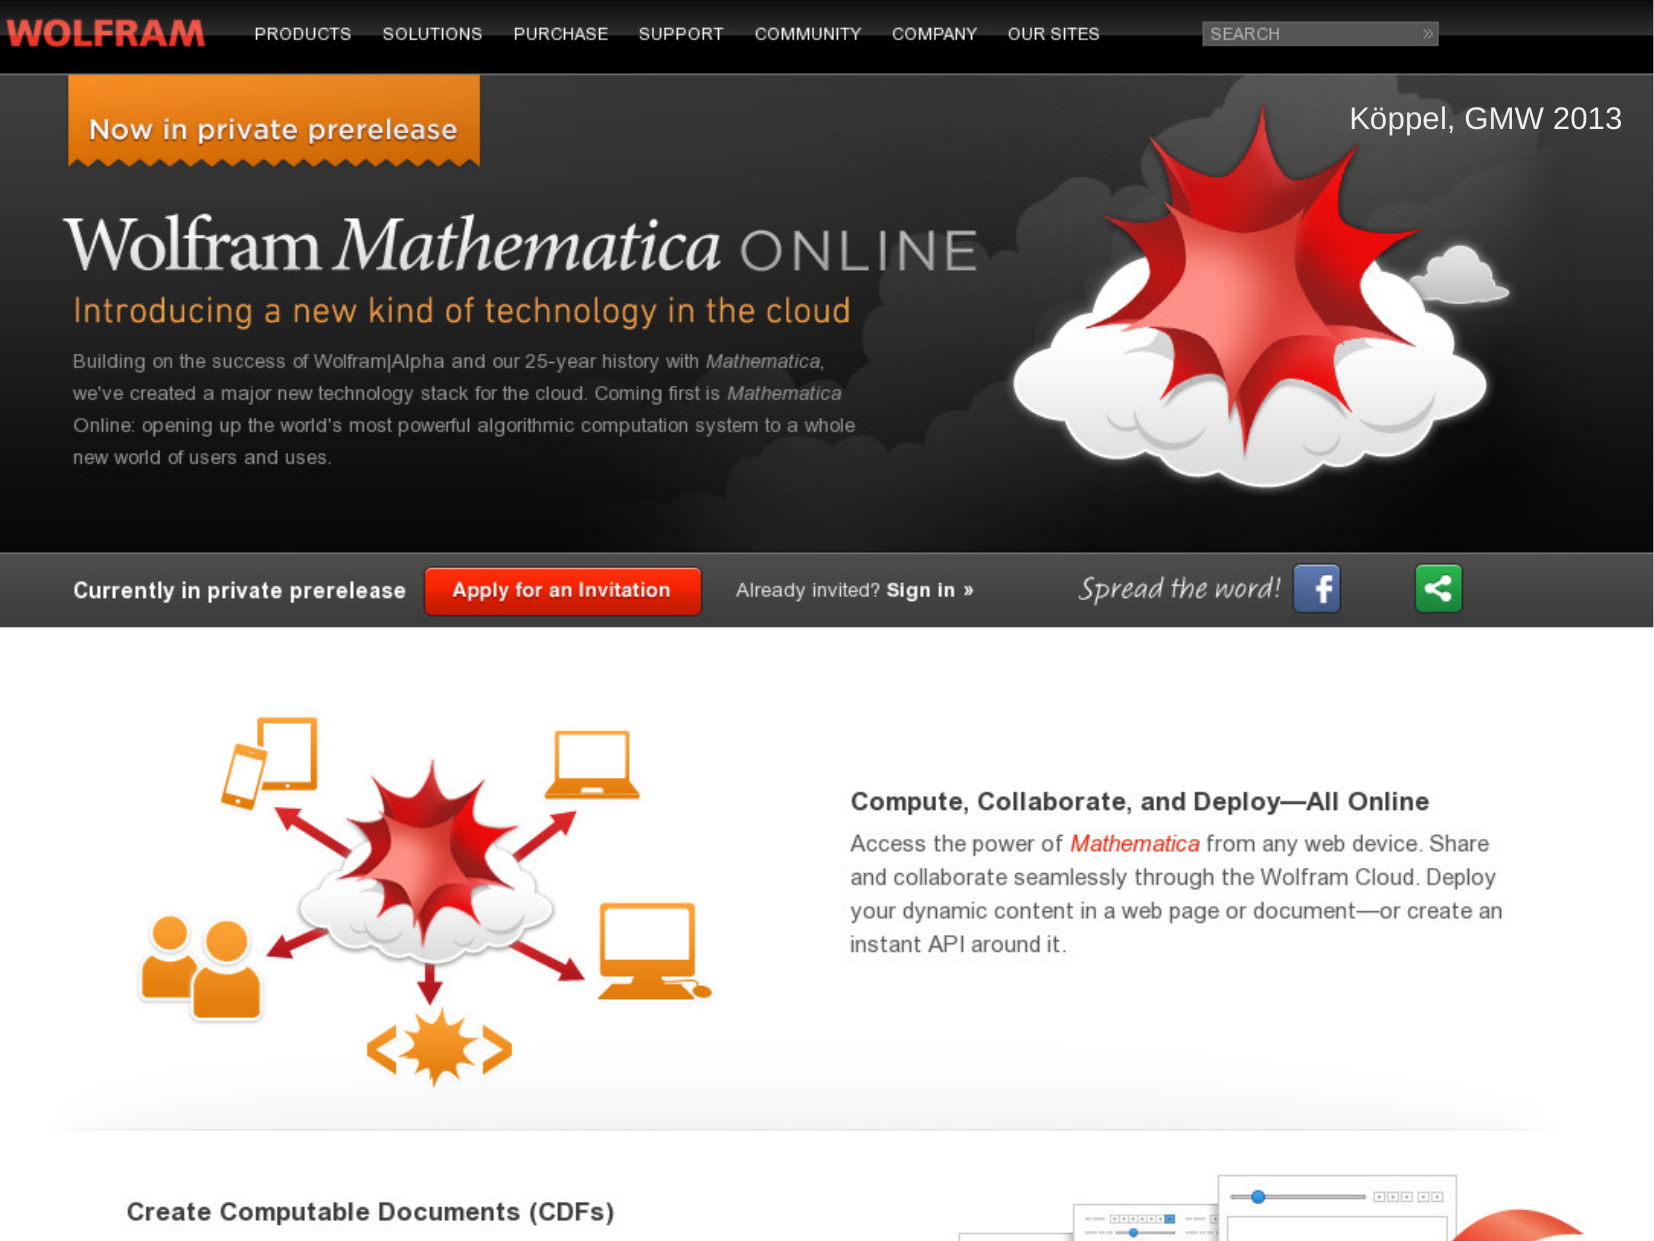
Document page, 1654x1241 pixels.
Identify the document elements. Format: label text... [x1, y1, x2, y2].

picture [0, 0, 1654, 1241]
text_box Köppel, GMW 2013 [1334, 94, 1639, 145]
